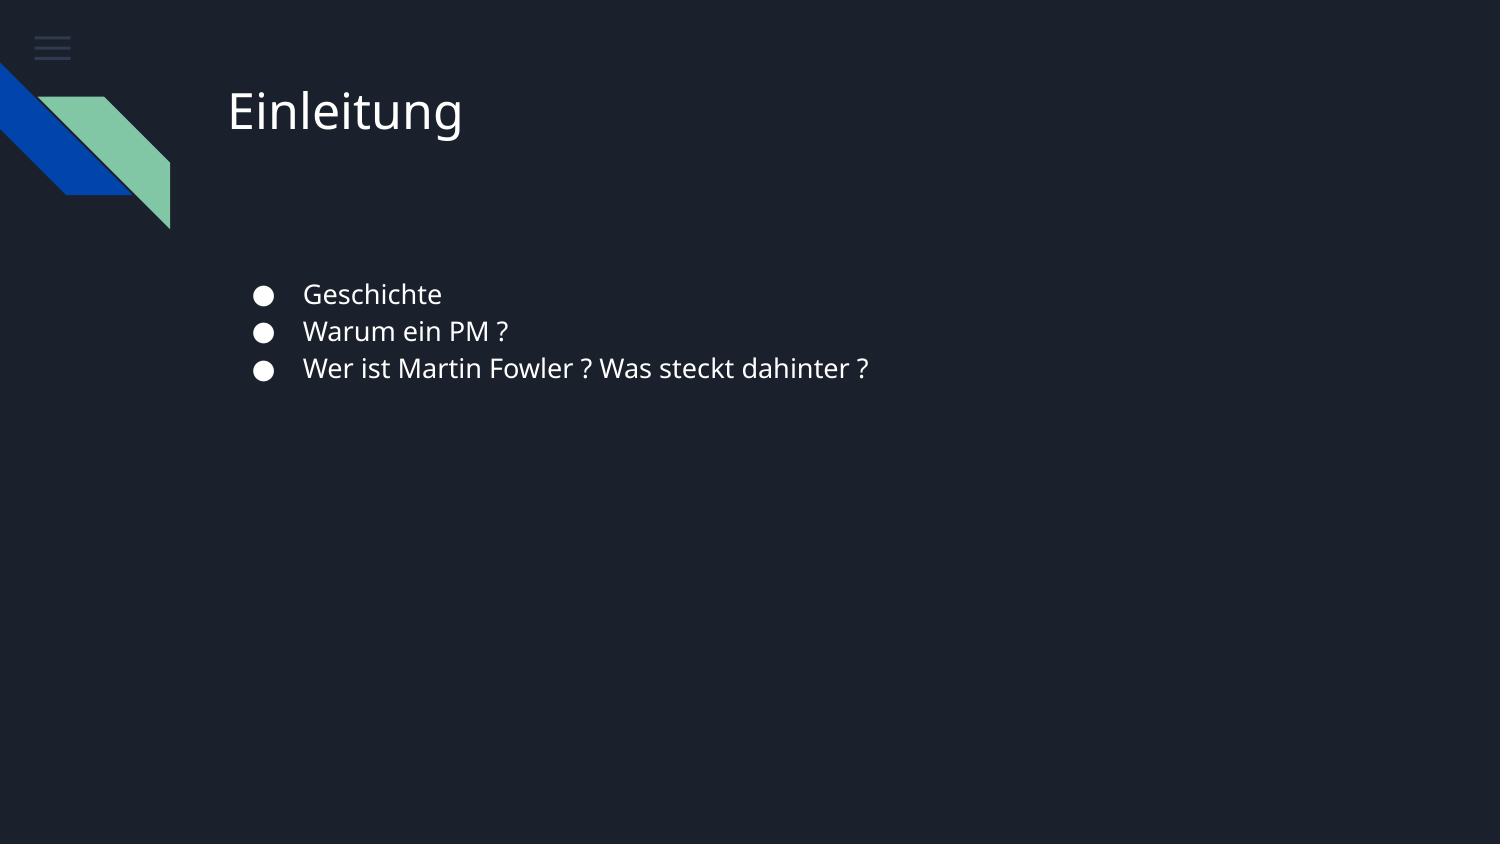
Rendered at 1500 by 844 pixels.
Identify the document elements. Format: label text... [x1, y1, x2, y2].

title Einleitung [212, 64, 1368, 215]
list Geschichte Warum ein PM ? Wer ist Martin Fowler ? Was steckt dahinter ? [212, 257, 1368, 735]
